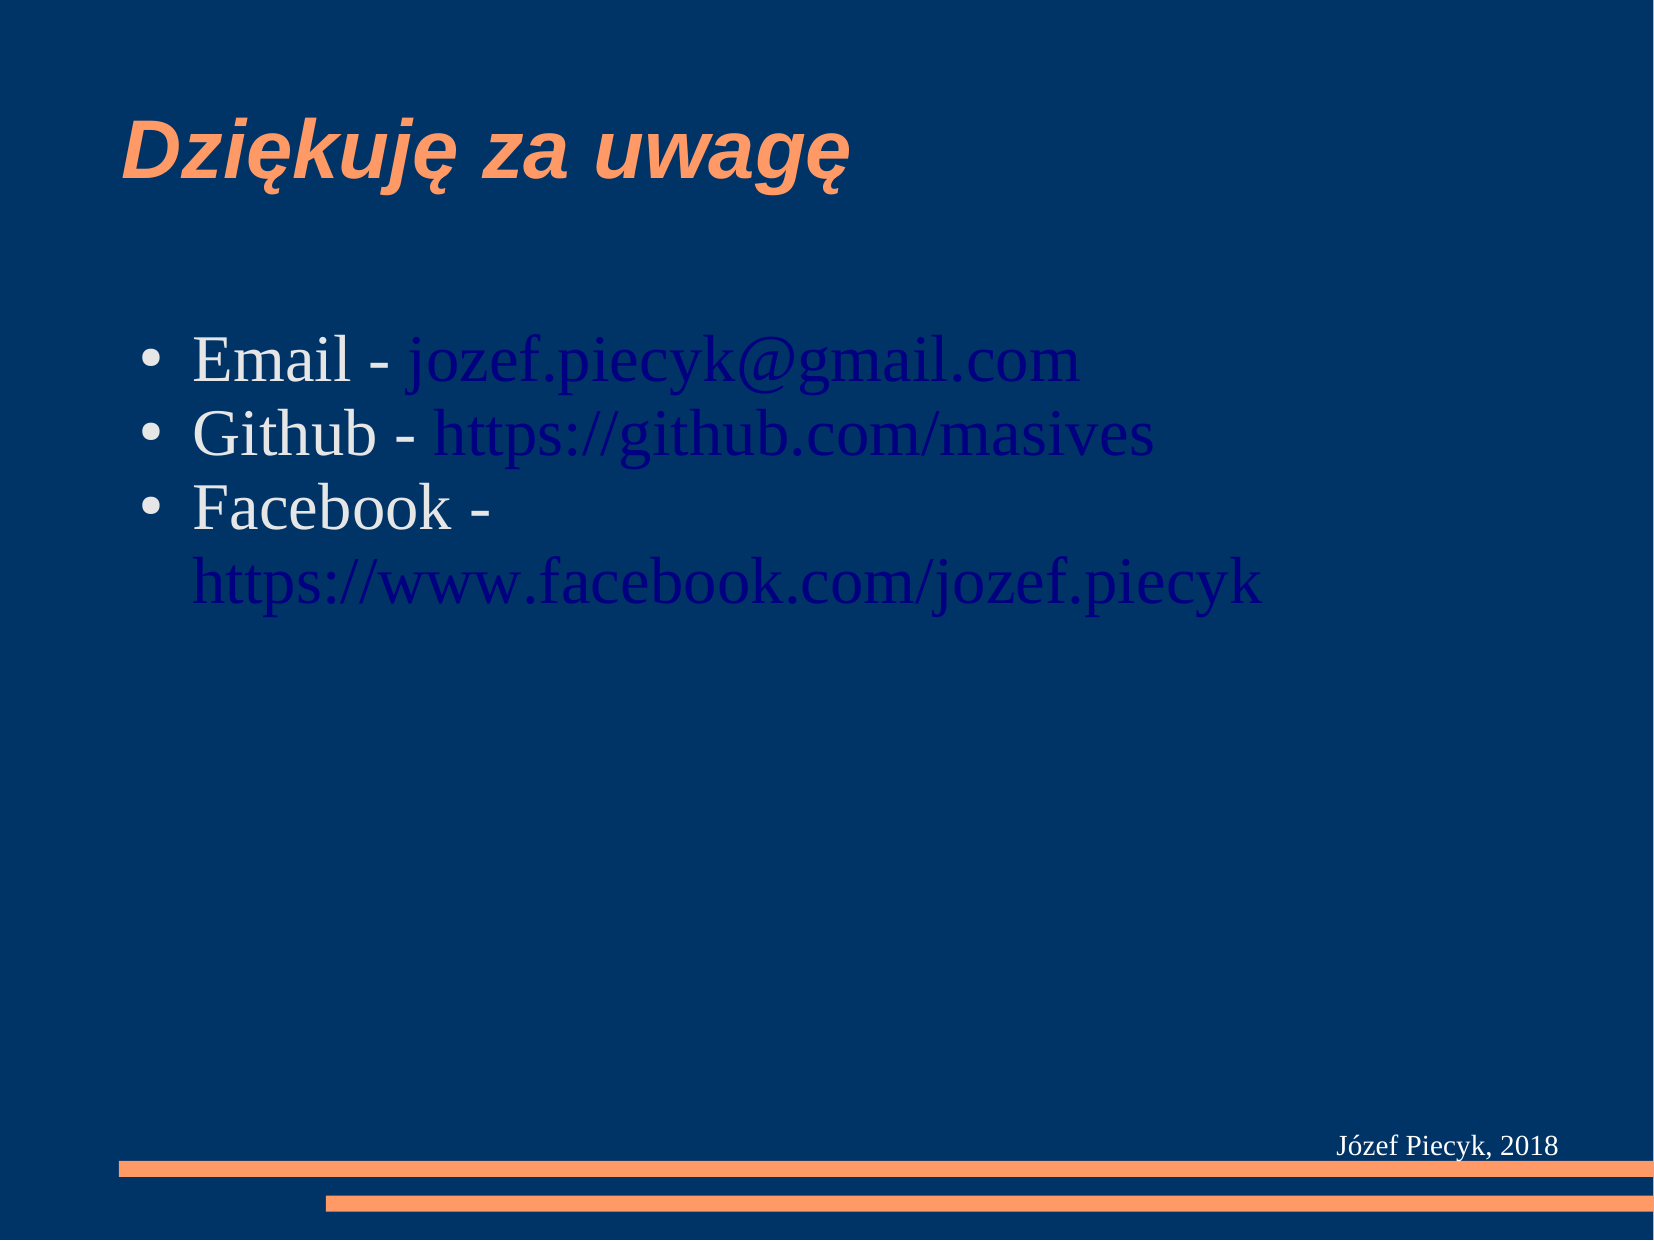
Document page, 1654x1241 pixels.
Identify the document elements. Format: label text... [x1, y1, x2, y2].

list Email - jozef.piecyk@gmail.com Github - https://github.com/masives Facebook - https://www.facebook.com/jozef.piecyk [121, 322, 1561, 1042]
title Dziękuję za uwagę [121, 46, 1534, 254]
